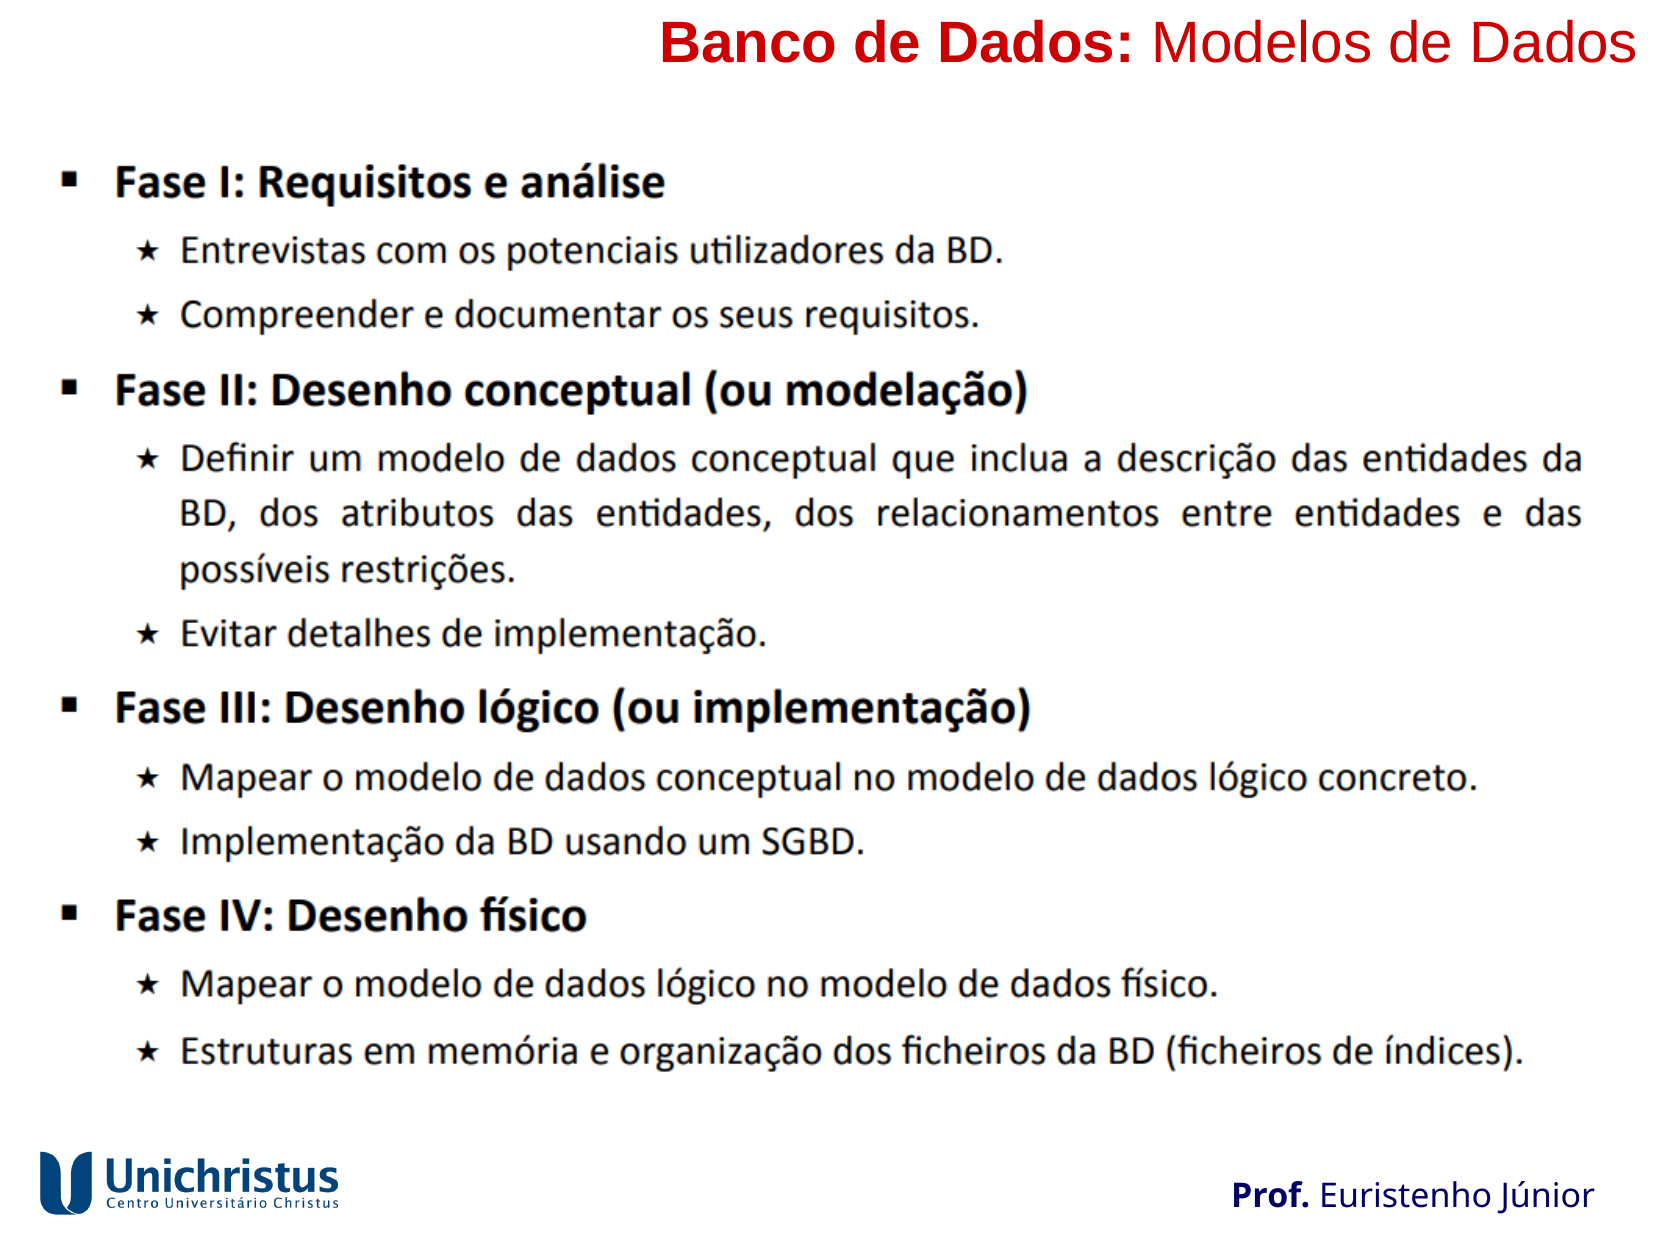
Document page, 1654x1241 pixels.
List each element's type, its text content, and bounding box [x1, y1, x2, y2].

text_box Banco de Dados: Modelos de Dados [644, 2, 1654, 83]
picture [35, 1148, 343, 1217]
text_box Prof. Euristenho Júnior [1216, 1163, 1654, 1224]
picture [47, 160, 1595, 1075]
